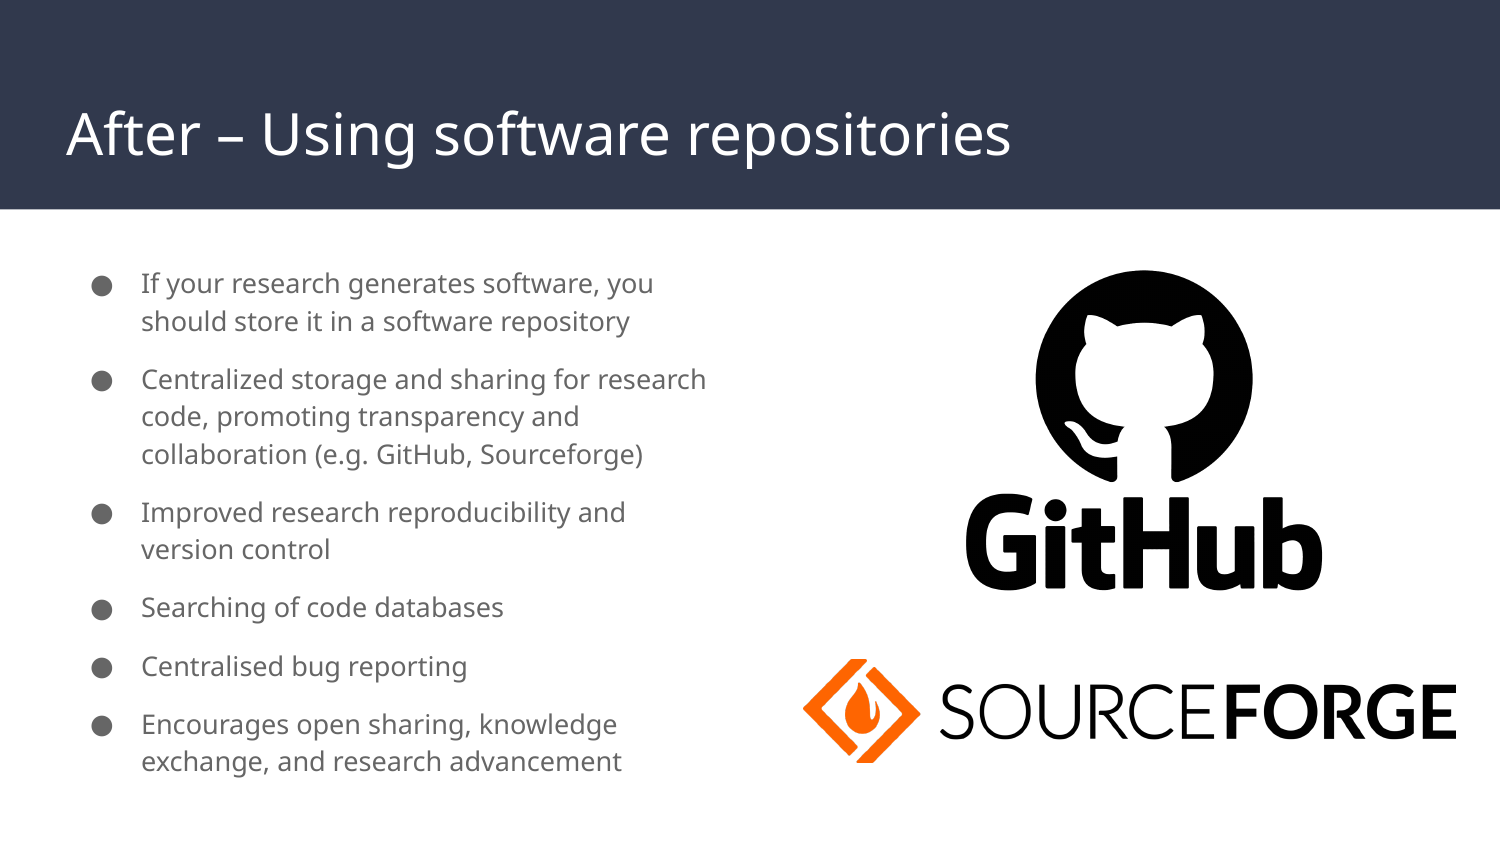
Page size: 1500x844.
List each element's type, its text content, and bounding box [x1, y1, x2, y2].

picture [851, 265, 1437, 595]
picture [803, 659, 1456, 763]
list If your research generates software, you should store it in a software repository Centralized storage and sharing for research code, promoting transparency and collaboration (e.g. GitHub, Sourceforge) Improved research reproducibility and version control Searching of code databases Centralised bug reporting Encourages open sharing, knowledge exchange, and research advancement [51, 247, 725, 752]
title After – Using software repositories [51, 82, 1449, 185]
